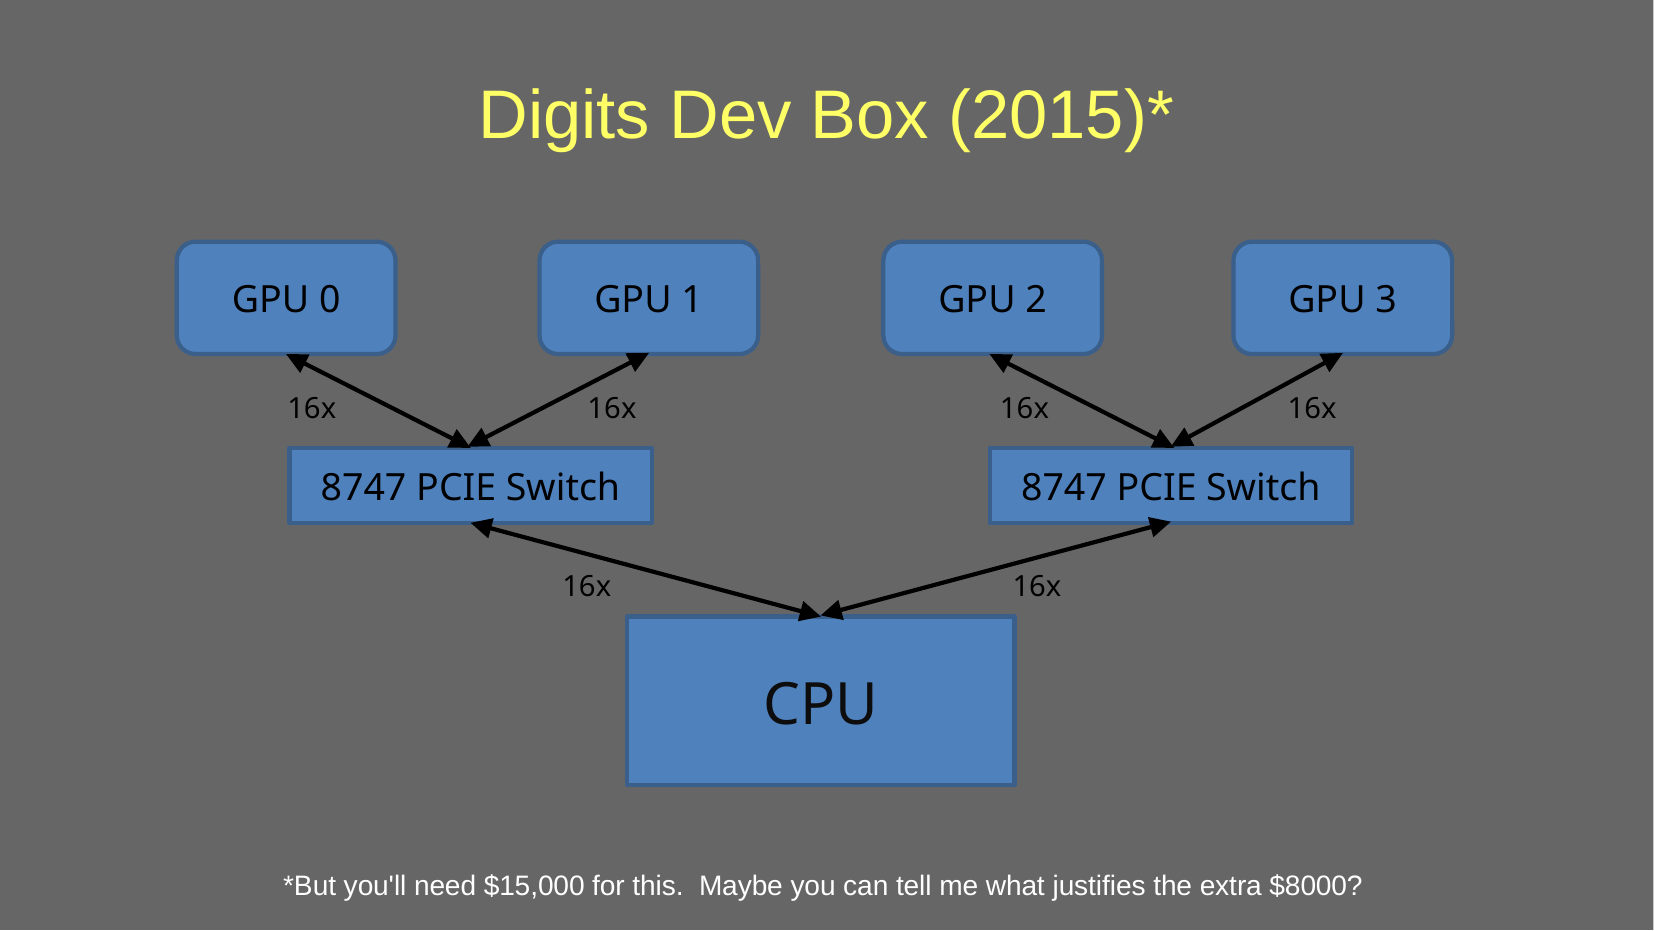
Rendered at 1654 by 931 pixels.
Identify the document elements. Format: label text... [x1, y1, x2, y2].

text_box CPU [627, 616, 1015, 786]
text_box GPU 3 [1233, 241, 1453, 355]
text_box 16x [547, 559, 632, 598]
text_box *But you'll need $15,000 for this. Maybe you can tell me what justifies the extra $8000? [268, 862, 1377, 909]
title Digits Dev Box (2015)* [82, 37, 1571, 193]
text_box GPU 1 [539, 241, 759, 355]
text_box GPU 0 [176, 241, 396, 355]
text_box 8747 PCIE Switch [289, 447, 652, 523]
text_box 16x [997, 559, 1082, 598]
text_box 16x [272, 382, 357, 420]
text_box 16x [985, 381, 1069, 420]
text_box 16x [572, 381, 657, 420]
text_box 16x [1272, 382, 1357, 420]
text_box GPU 2 [883, 241, 1103, 355]
text_box 8747 PCIE Switch [989, 447, 1353, 523]
